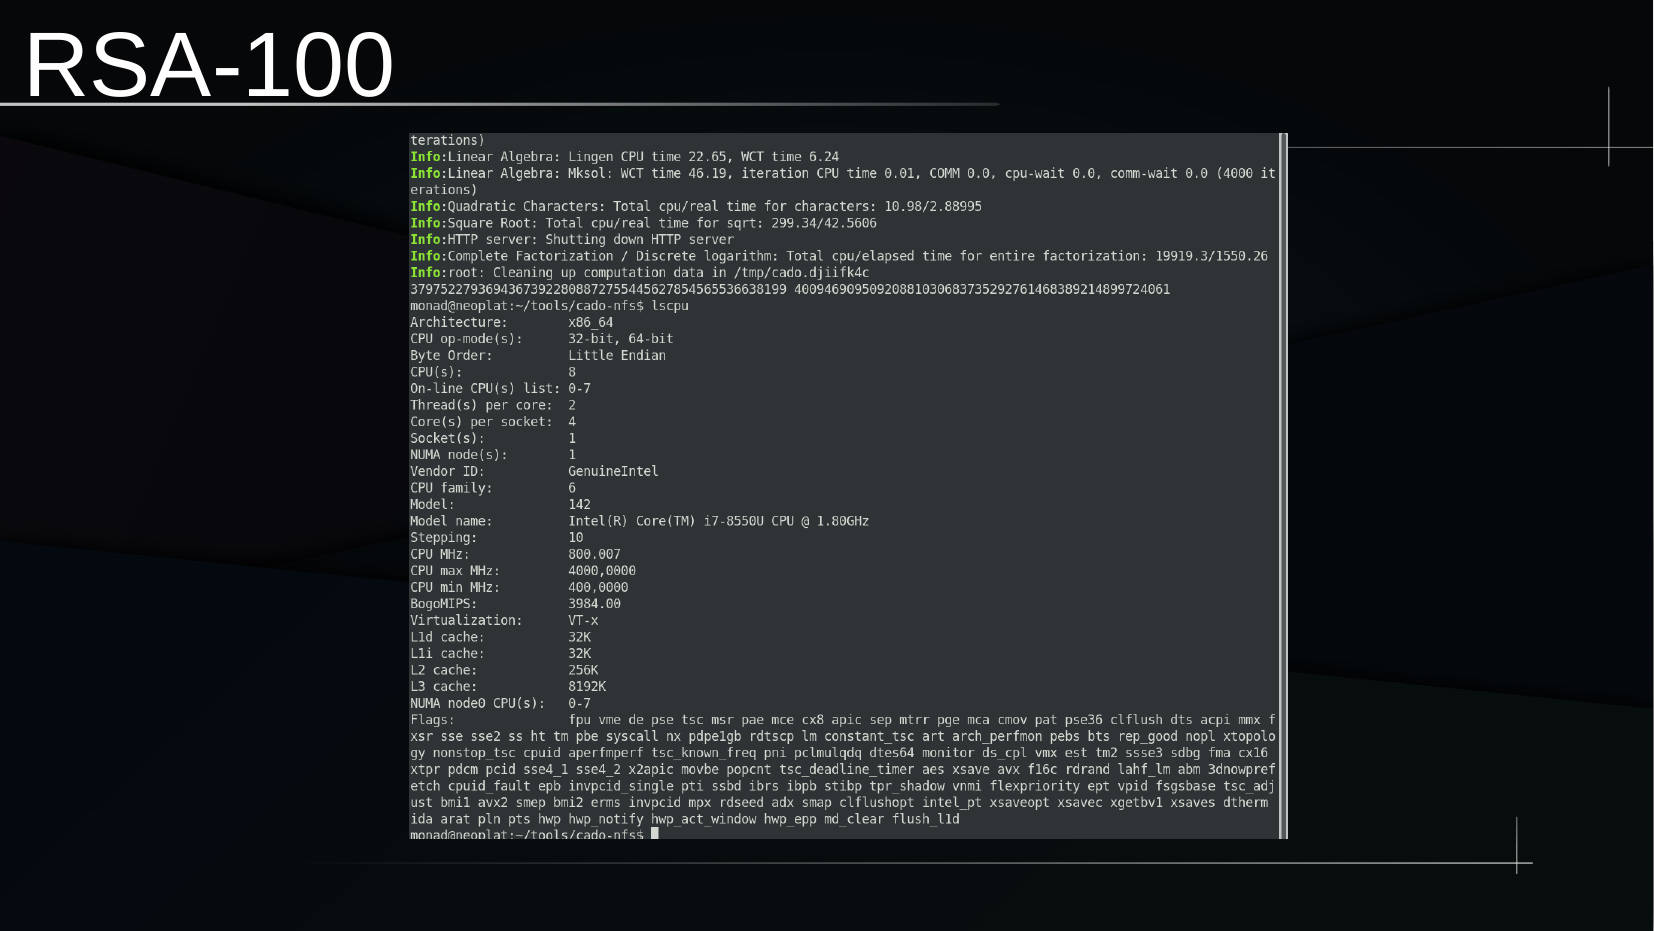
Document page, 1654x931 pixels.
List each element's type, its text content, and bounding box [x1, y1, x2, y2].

picture [0, 0, 1654, 931]
title RSA-100 [23, 11, 1589, 119]
